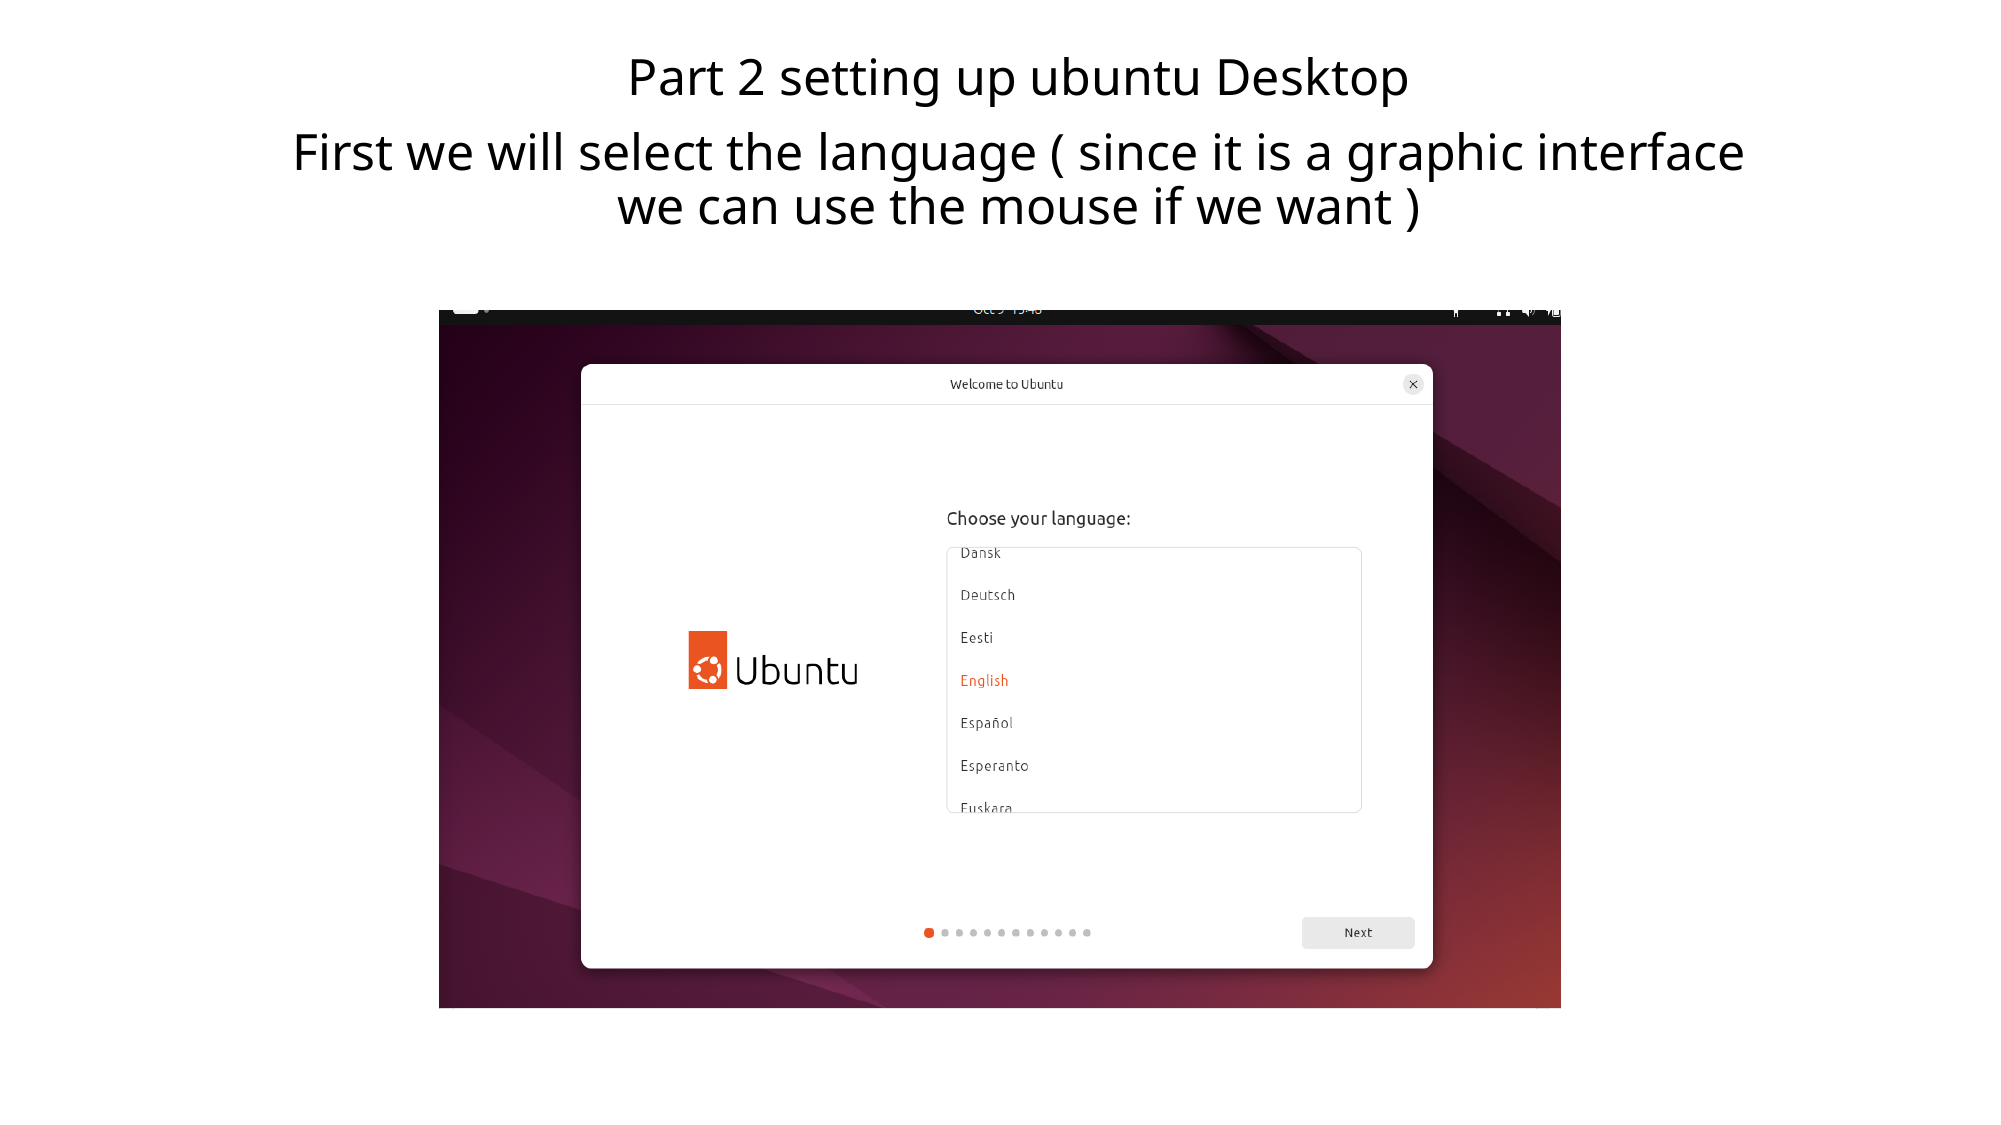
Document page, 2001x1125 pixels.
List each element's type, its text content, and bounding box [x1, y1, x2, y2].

subtitle Part 2 setting up ubuntu Desktop First we will select the language ( since it is a graphic interface we can use the mouse if we want ) [269, 45, 1770, 271]
picture [439, 310, 1561, 1009]
